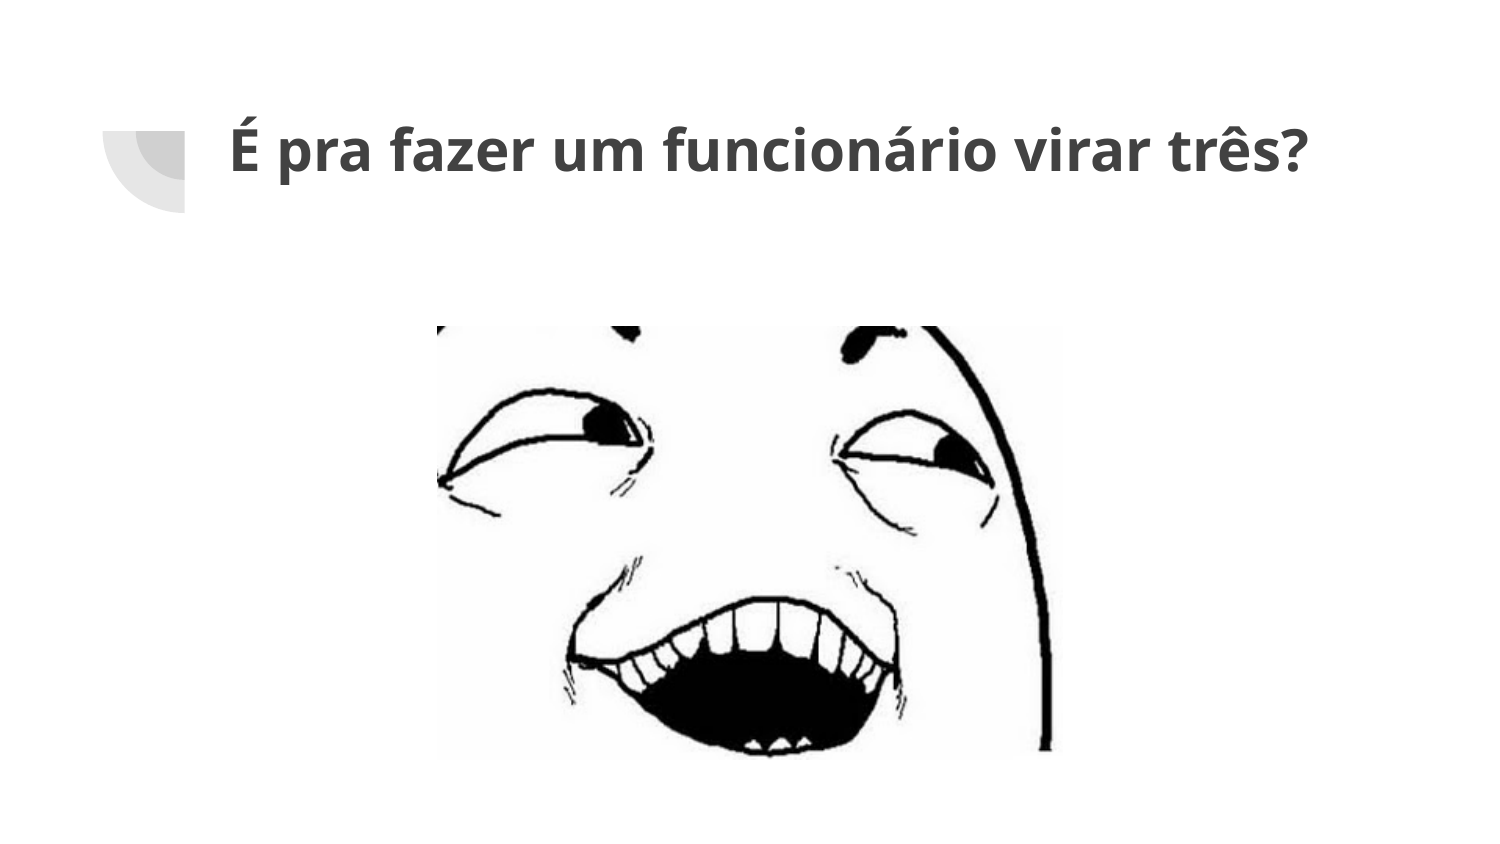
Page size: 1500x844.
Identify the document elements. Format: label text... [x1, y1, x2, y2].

picture [437, 326, 1063, 760]
title É pra fazer um funcionário virar três? [213, 98, 1368, 263]
